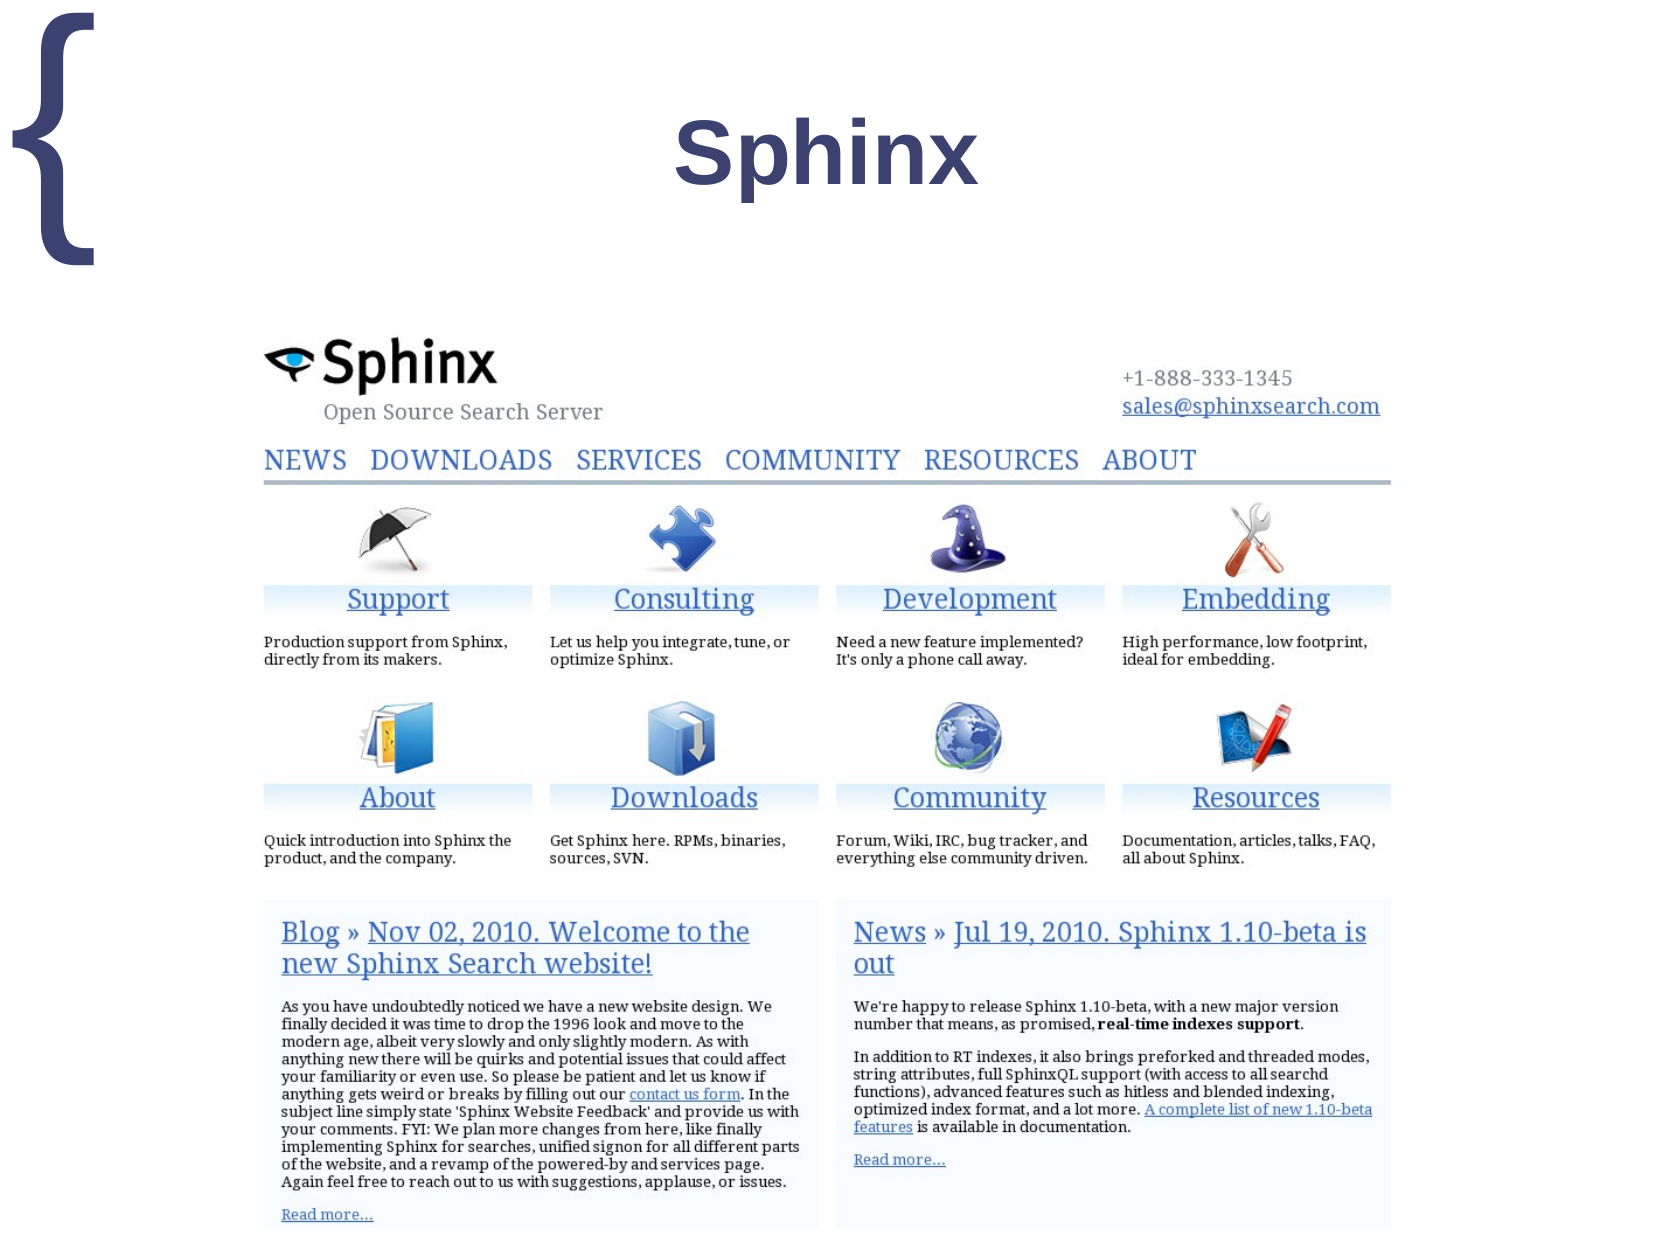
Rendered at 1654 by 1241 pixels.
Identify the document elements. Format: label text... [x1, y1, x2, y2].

title Sphinx [82, 56, 1571, 250]
picture [0, 319, 1654, 1241]
